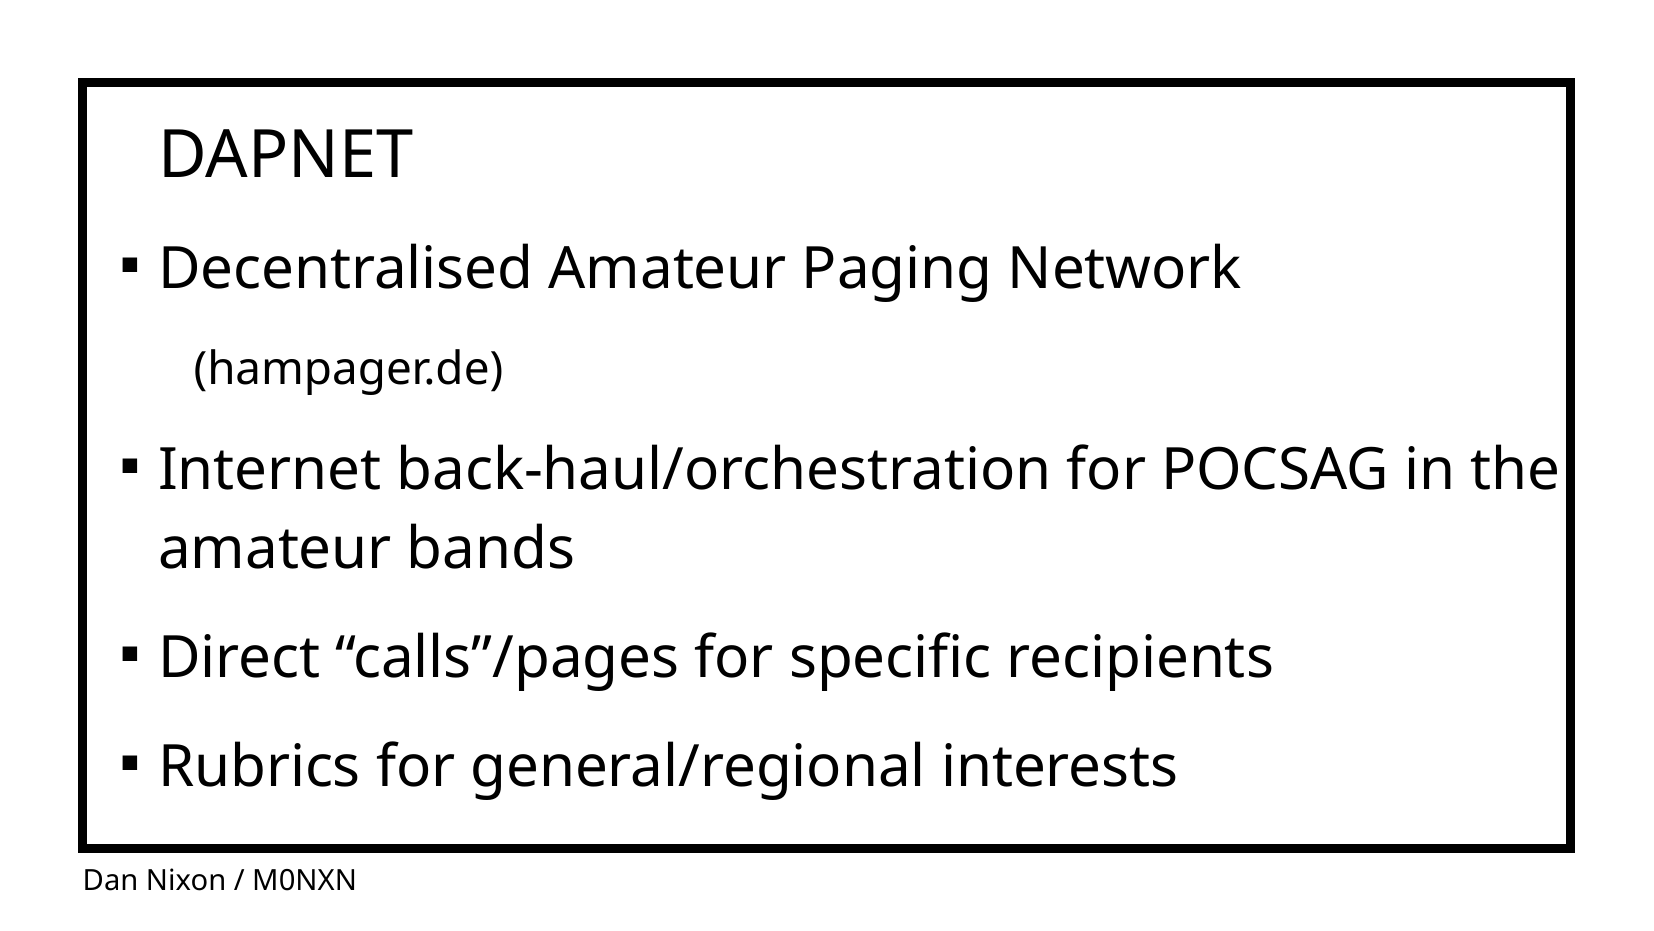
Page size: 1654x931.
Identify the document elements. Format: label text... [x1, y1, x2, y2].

subtitle DAPNET Decentralised Amateur Paging Network (hampager.de) Internet back-haul/orchestration for POCSAG in the amateur bands Direct “calls”/pages for specific recipients Rubrics for general/regional interests [82, 82, 1571, 849]
